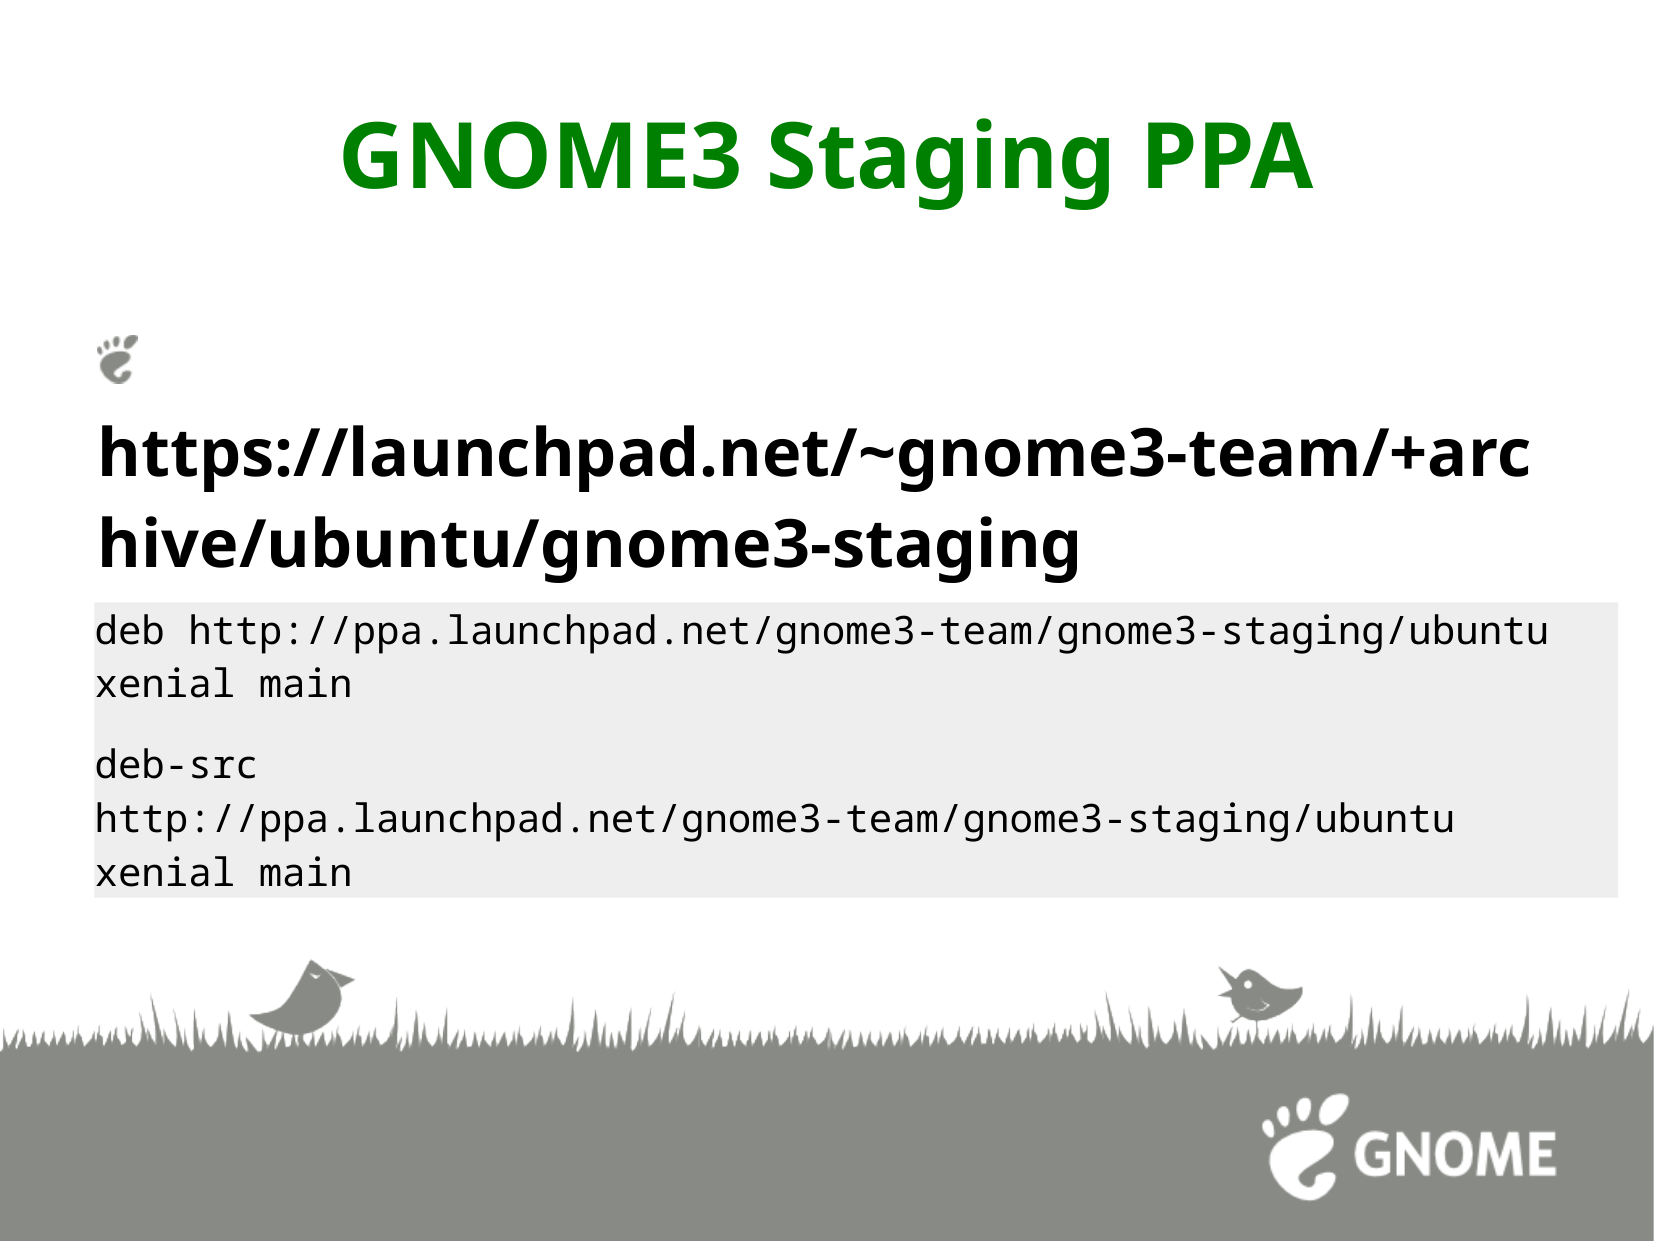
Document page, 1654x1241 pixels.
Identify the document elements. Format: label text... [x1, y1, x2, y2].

picture [0, 0, 1654, 1241]
title GNOME3 Staging PPA [82, 49, 1571, 257]
text_box https://launchpad.net/~gnome3-team/+archive/ubuntu/gnome3-staging [83, 307, 1571, 949]
list deb http://ppa.launchpad.net/gnome3-team/gnome3-staging/ubuntu xenial main deb-src http://ppa.launchpad.net/gnome3-team/gnome3-staging/ubuntu xenial main [94, 602, 1619, 898]
